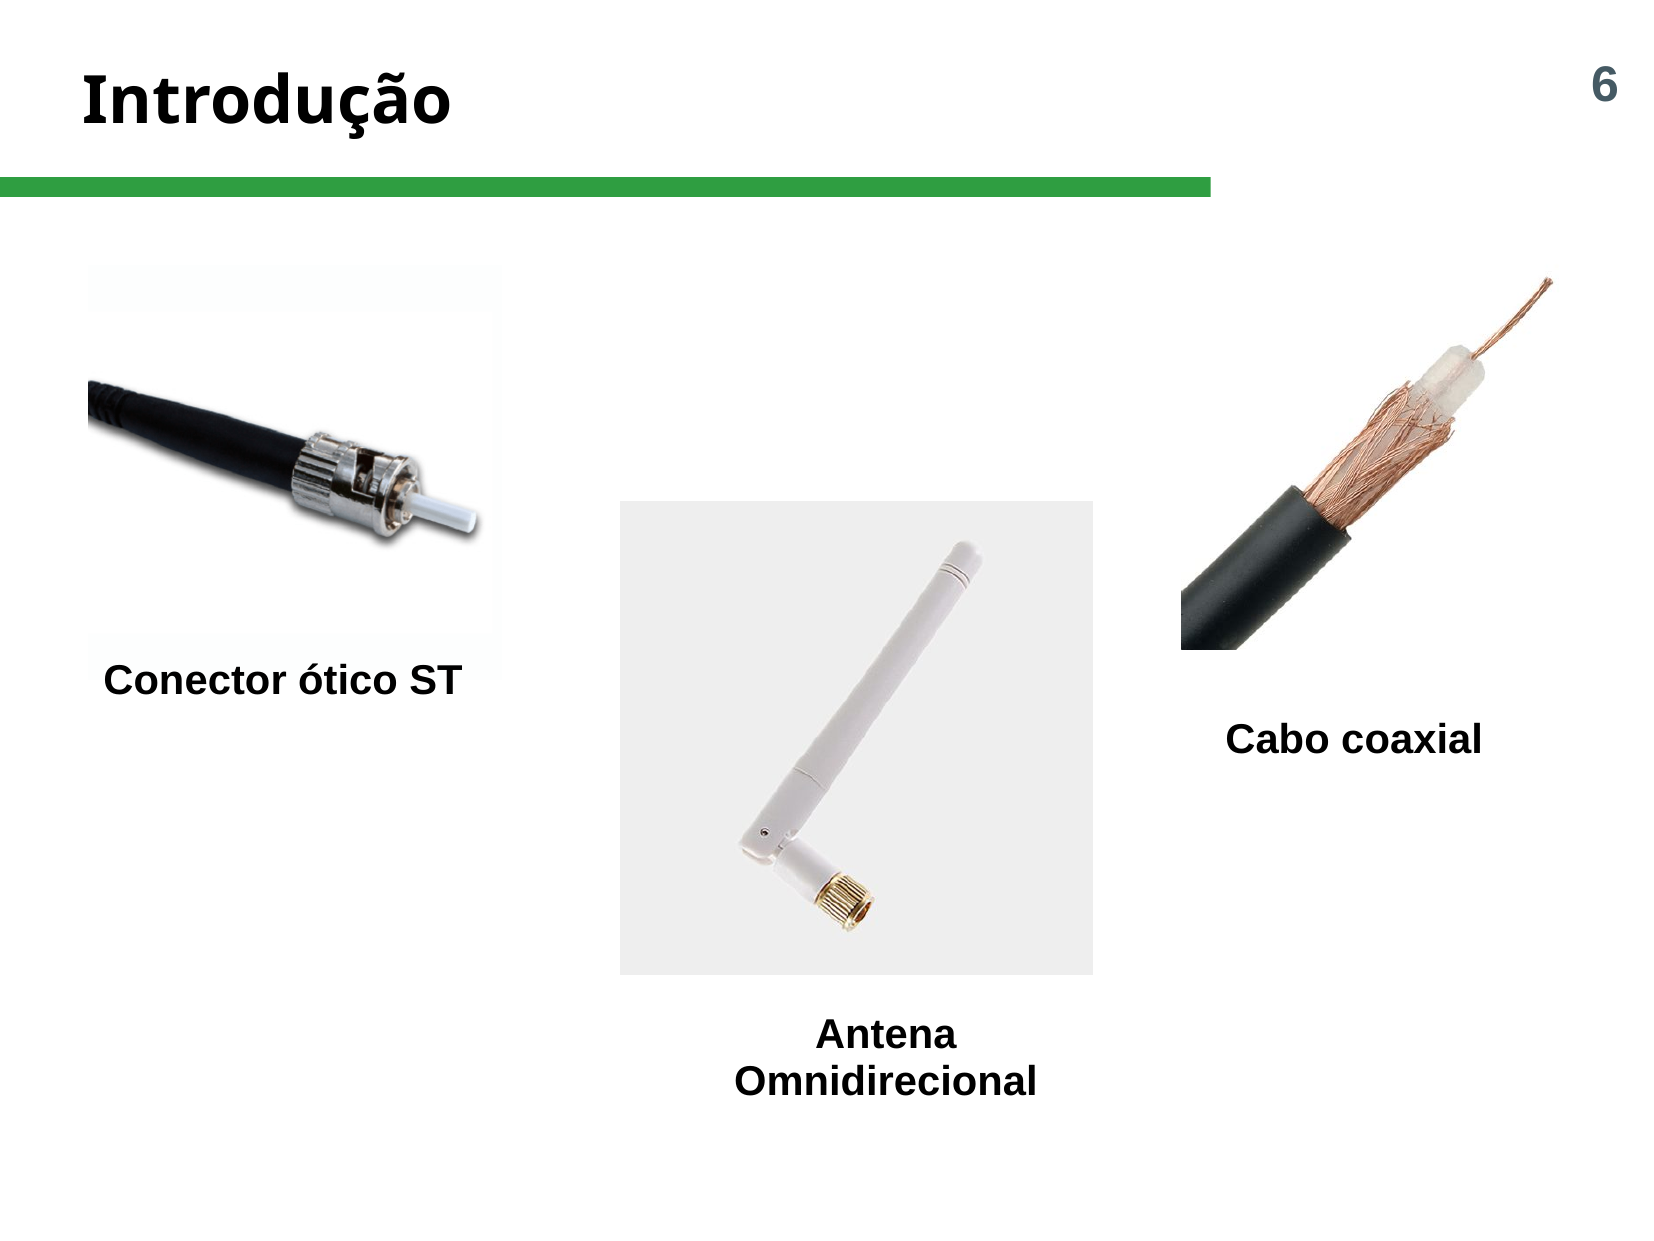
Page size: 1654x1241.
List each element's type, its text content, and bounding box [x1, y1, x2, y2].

text_box Antena Omnidirecional [649, 1003, 1123, 1136]
text_box Conector ótico ST [88, 649, 502, 726]
picture [1181, 236, 1595, 650]
picture [88, 265, 502, 649]
text_box Cabo coaxial [1210, 708, 1498, 785]
picture [620, 501, 1093, 975]
title Introdução [82, 0, 1152, 202]
